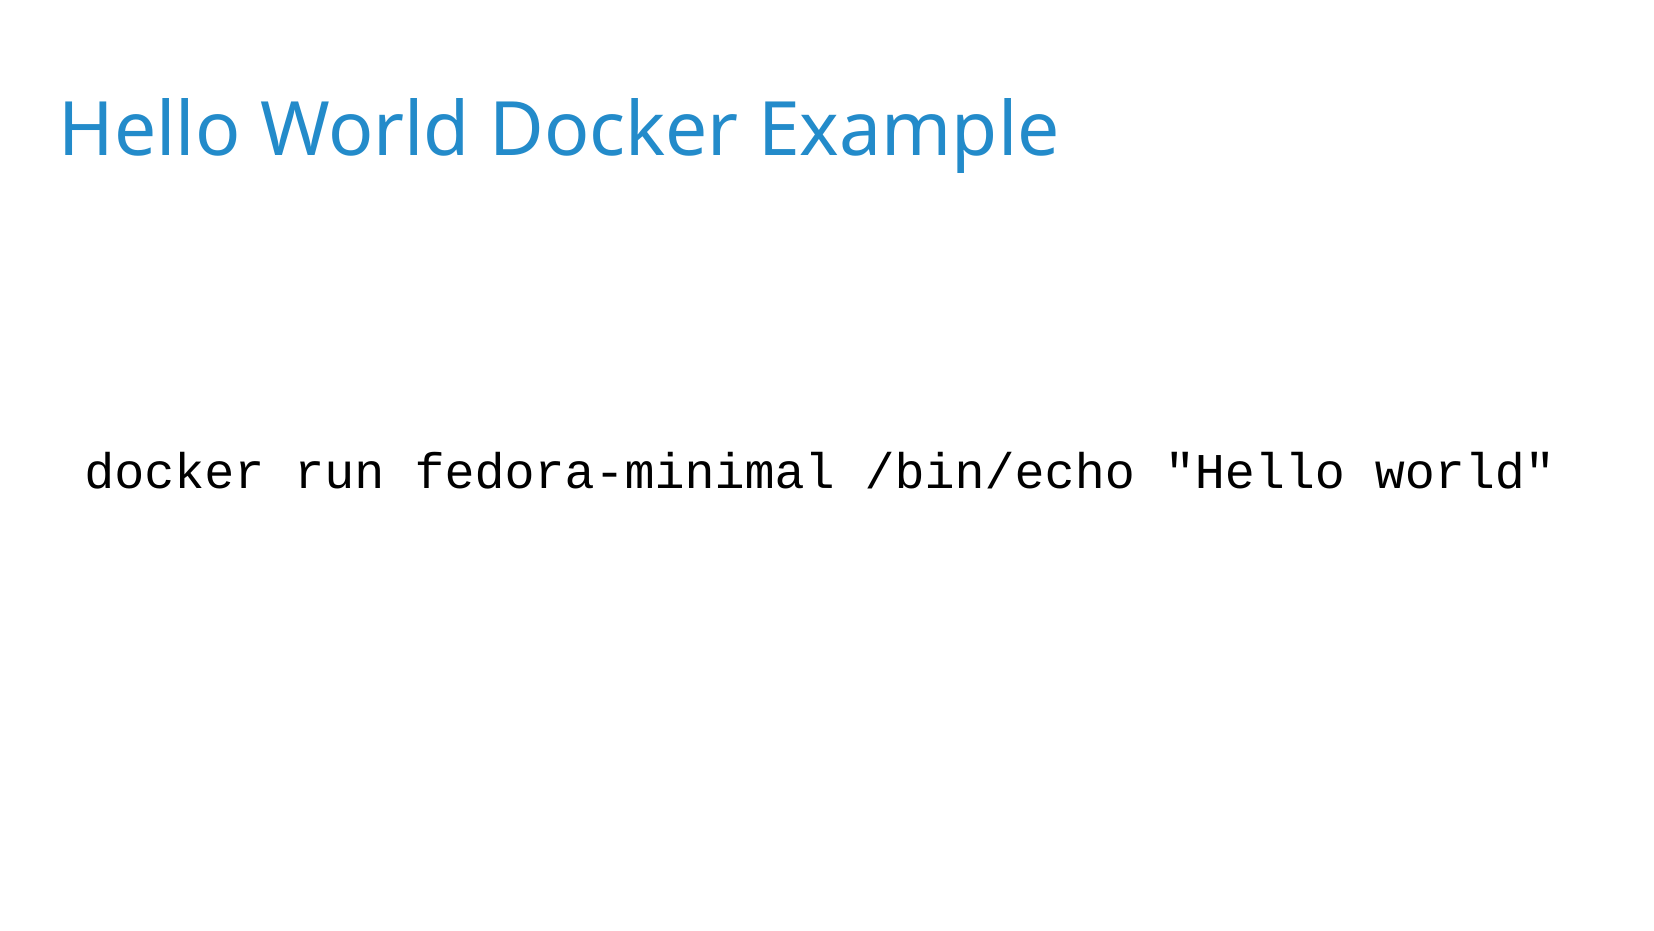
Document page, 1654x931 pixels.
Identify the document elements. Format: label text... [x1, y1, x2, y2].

text_box docker run fedora-minimal /bin/echo "Hello world" [78, 446, 1567, 561]
subtitle [59, 236, 1595, 768]
title Hello World Docker Example [59, 59, 1595, 178]
